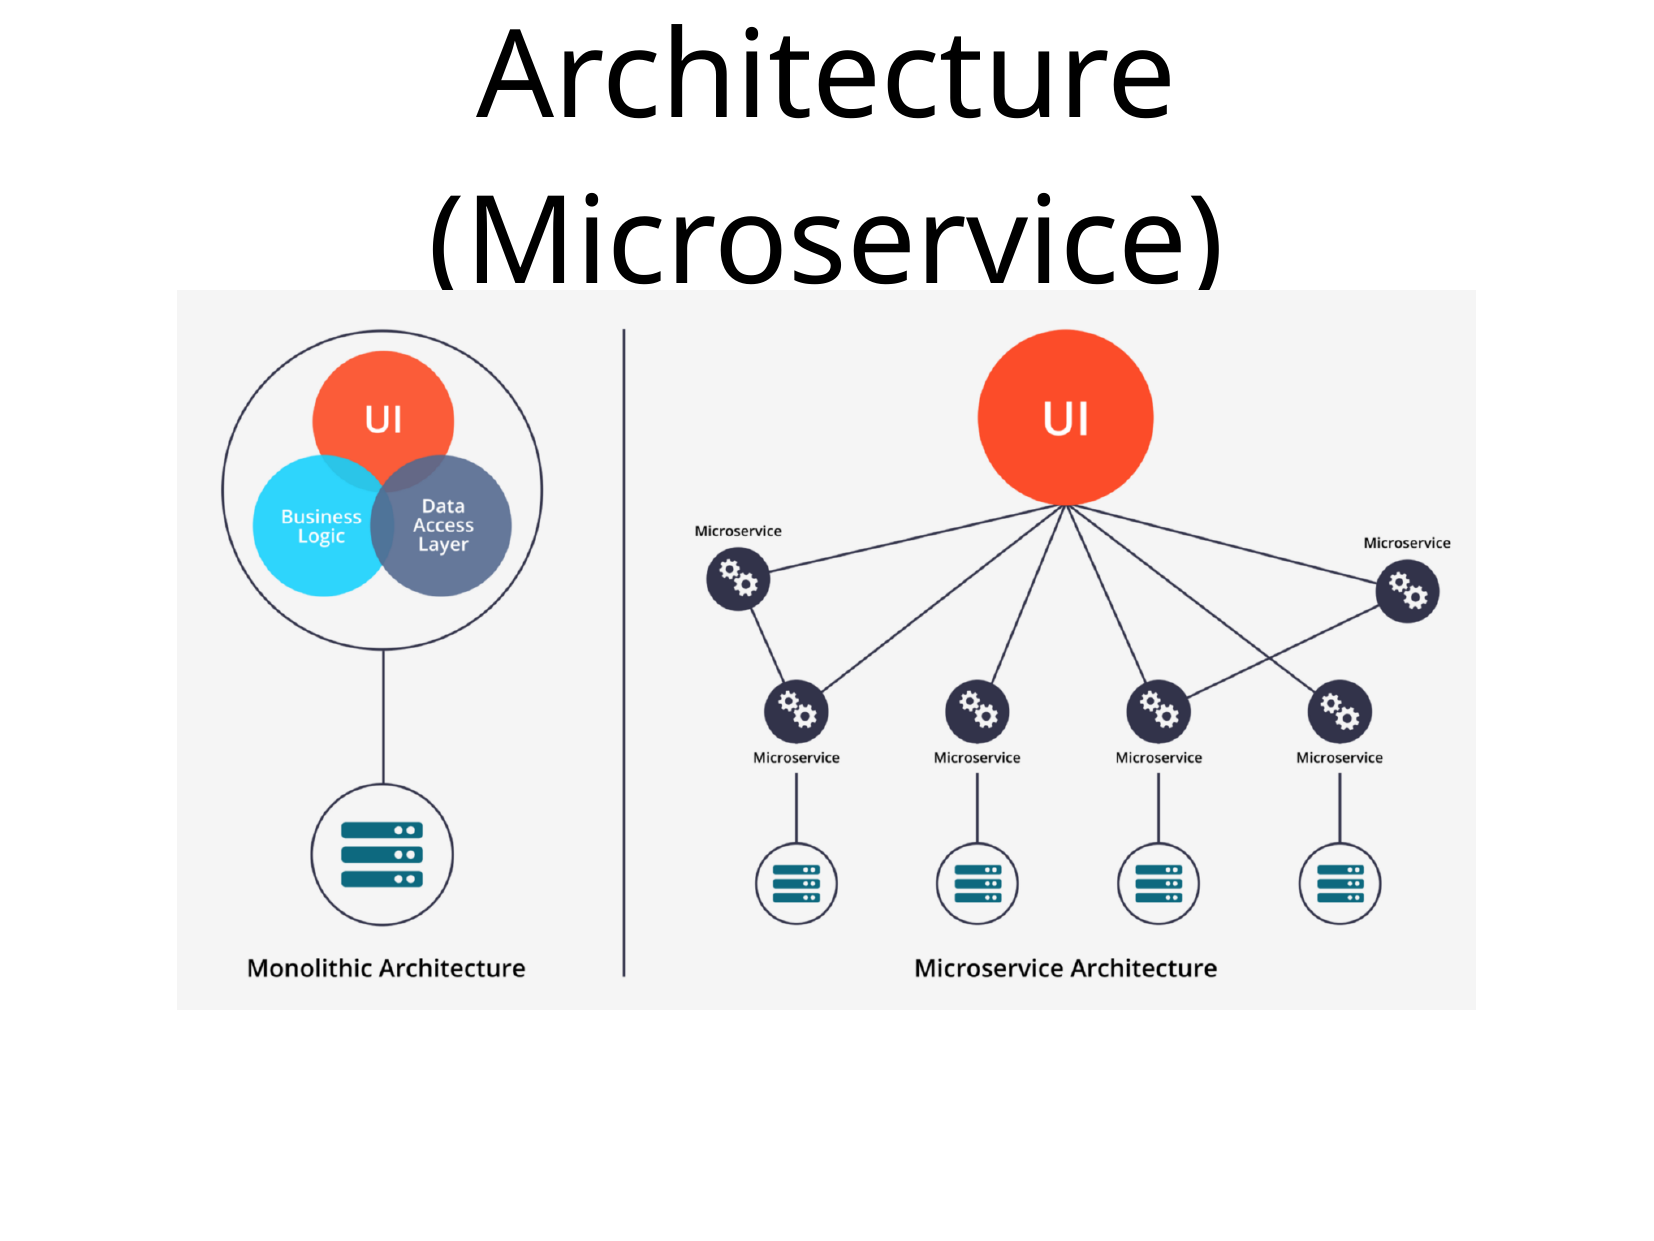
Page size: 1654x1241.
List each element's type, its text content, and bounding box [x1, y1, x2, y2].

picture [177, 290, 1476, 1010]
title Architecture (Microservice) [82, 10, 1571, 296]
